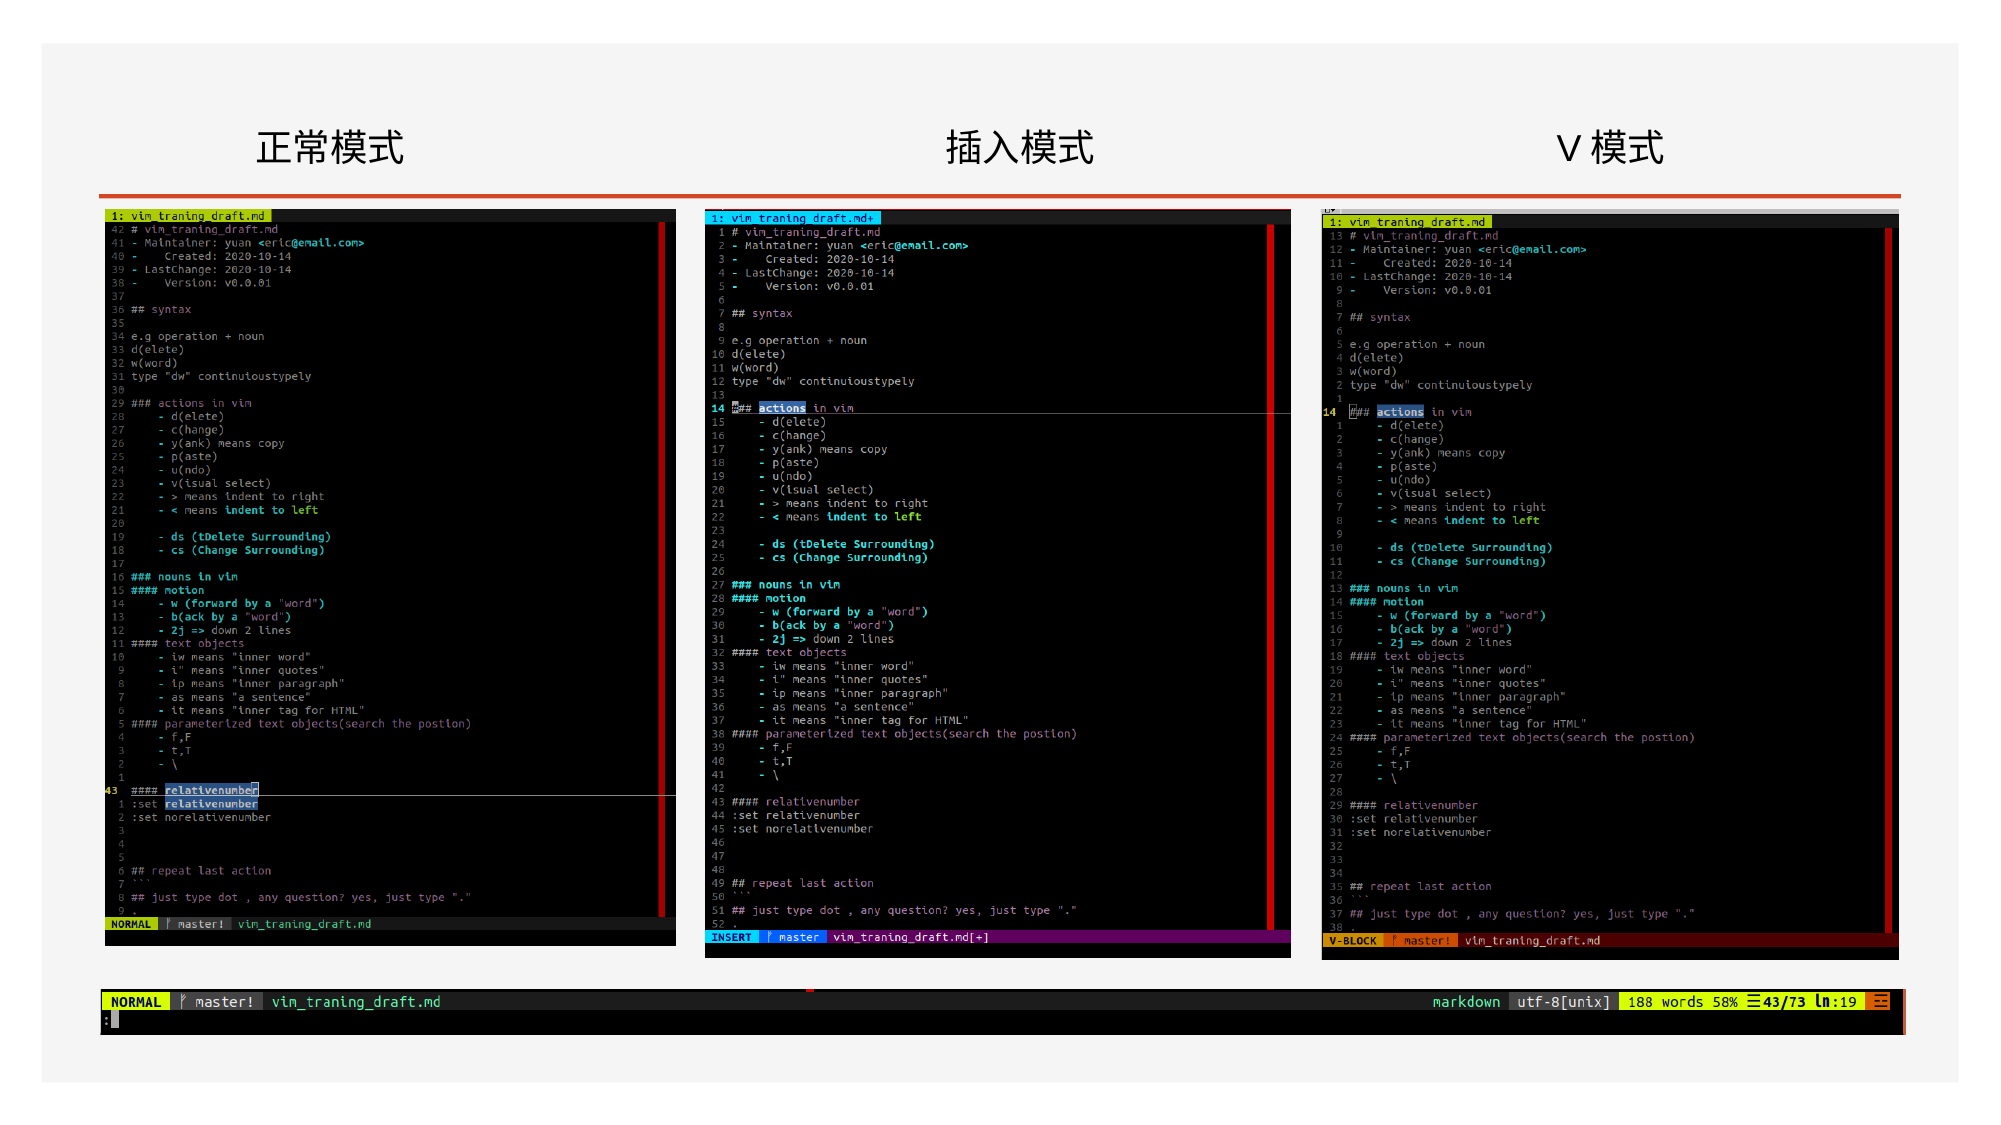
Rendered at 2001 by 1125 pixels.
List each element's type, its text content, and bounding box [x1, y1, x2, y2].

text_box 插入模式 [930, 110, 1111, 180]
picture [705, 209, 1291, 958]
picture [1320, 209, 1899, 961]
text_box 正常模式 [240, 110, 421, 180]
text_box V模式 [1541, 110, 1681, 180]
picture [105, 209, 676, 946]
picture [100, 989, 1906, 1036]
